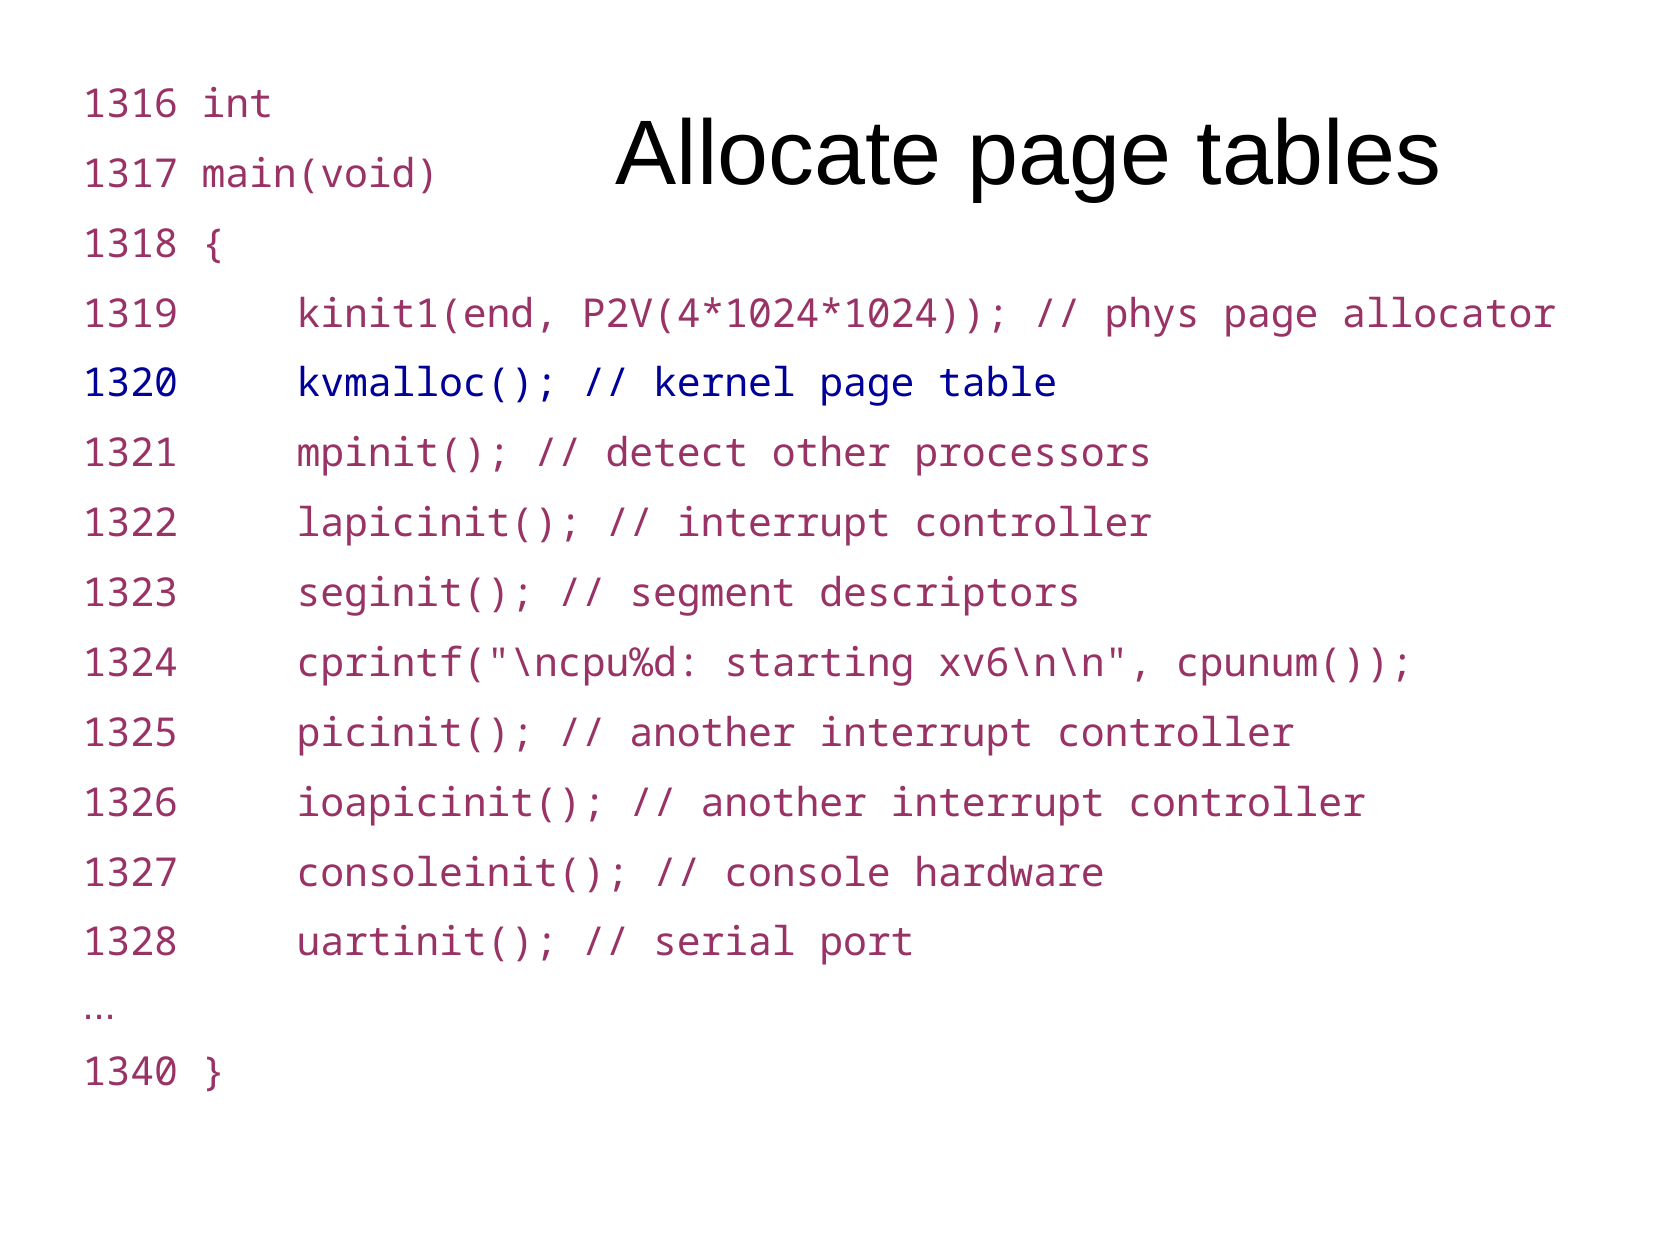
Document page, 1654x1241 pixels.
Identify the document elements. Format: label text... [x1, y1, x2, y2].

title Allocate page tables [487, 49, 1571, 257]
list 1316 int 1317 main(void) 1318 { 1319 kinit1(end, P2V(4*1024*1024)); // phys page allocator 1320 kvmalloc(); // kernel page table 1321 mpinit(); // detect other processors 1322 lapicinit(); // interrupt controller 1323 seginit(); // segment descriptors 1324 cprintf("\ncpu%d: starting xv6\n\n", cpunum()); 1325 picinit(); // another interrupt controller 1326 ioapicinit(); // another interrupt controller 1327 consoleinit(); // console hardware 1328 uartinit(); // serial port ... 1340 } [82, 75, 1571, 1163]
